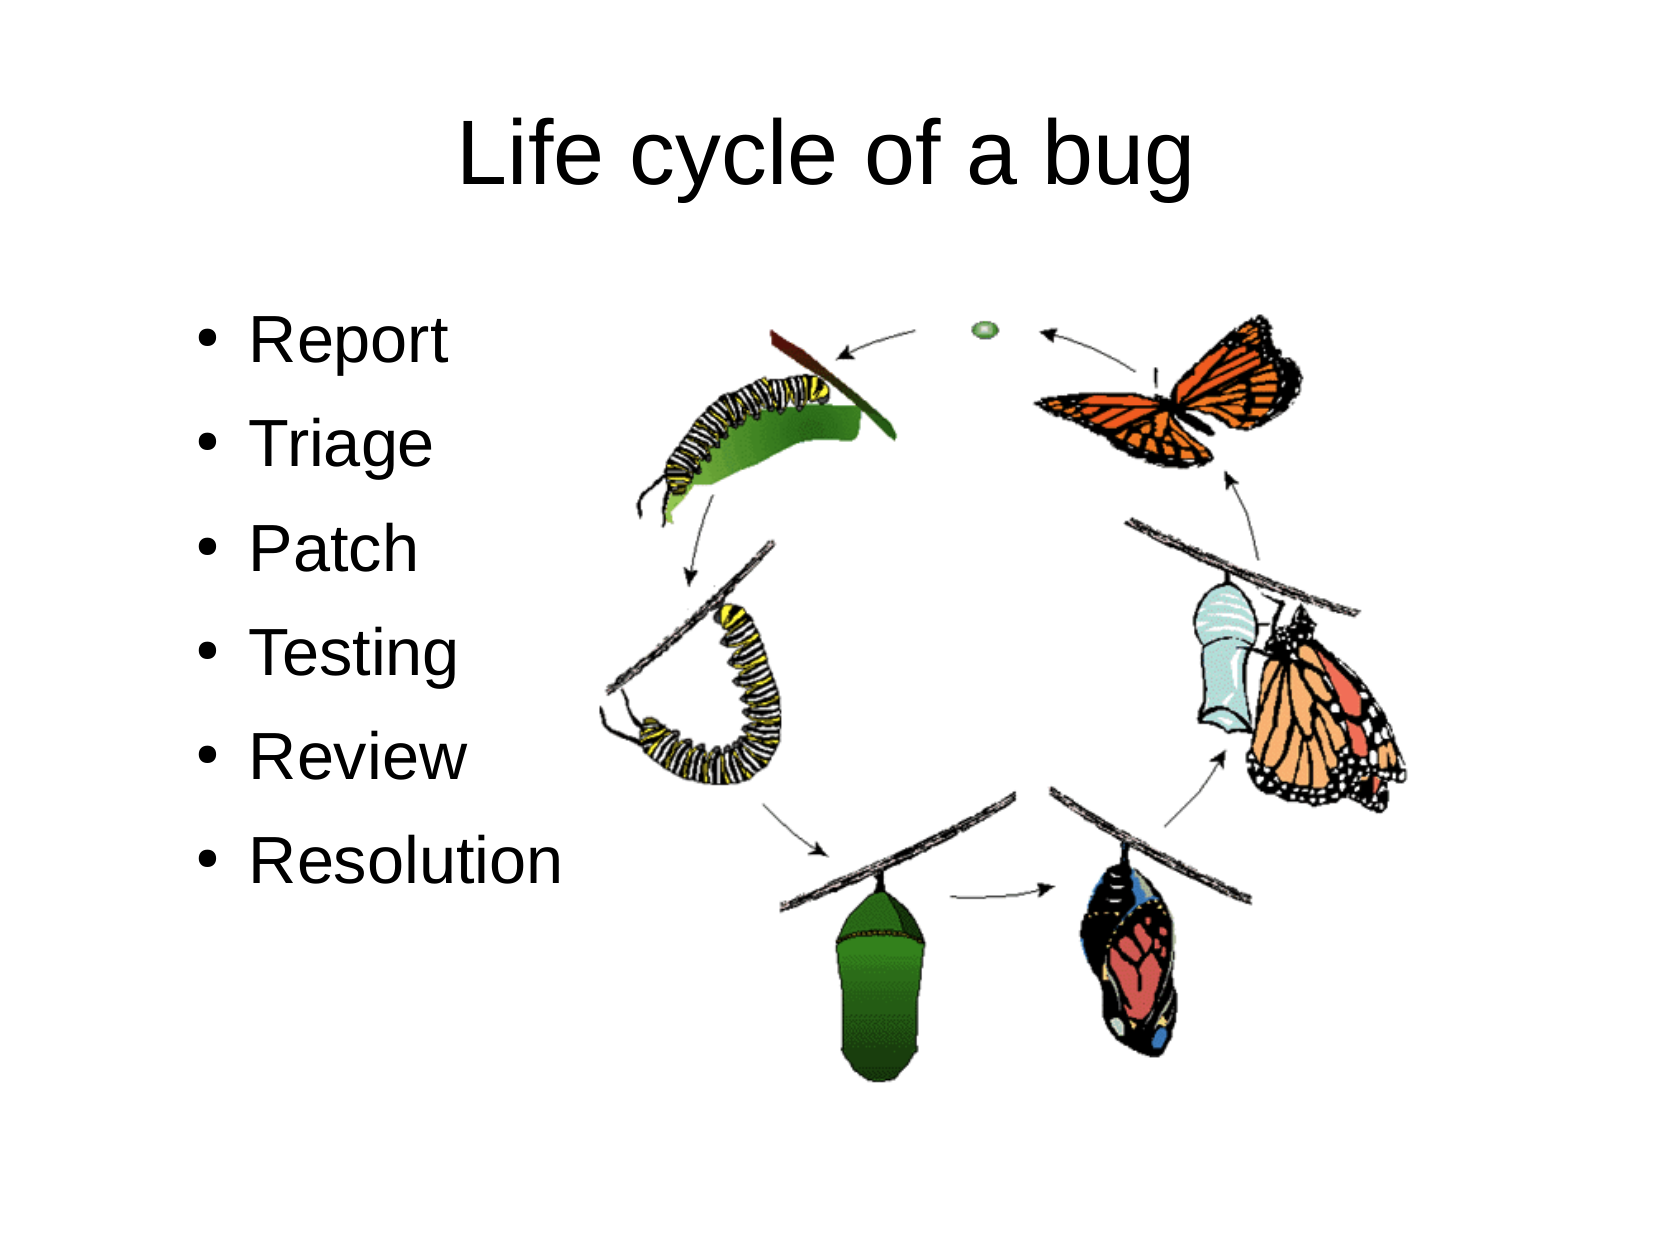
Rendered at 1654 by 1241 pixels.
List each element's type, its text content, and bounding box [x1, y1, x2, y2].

title Life cycle of a bug [82, 49, 1571, 257]
list Report Triage Patch Testing Review Resolution [177, 302, 1524, 1121]
